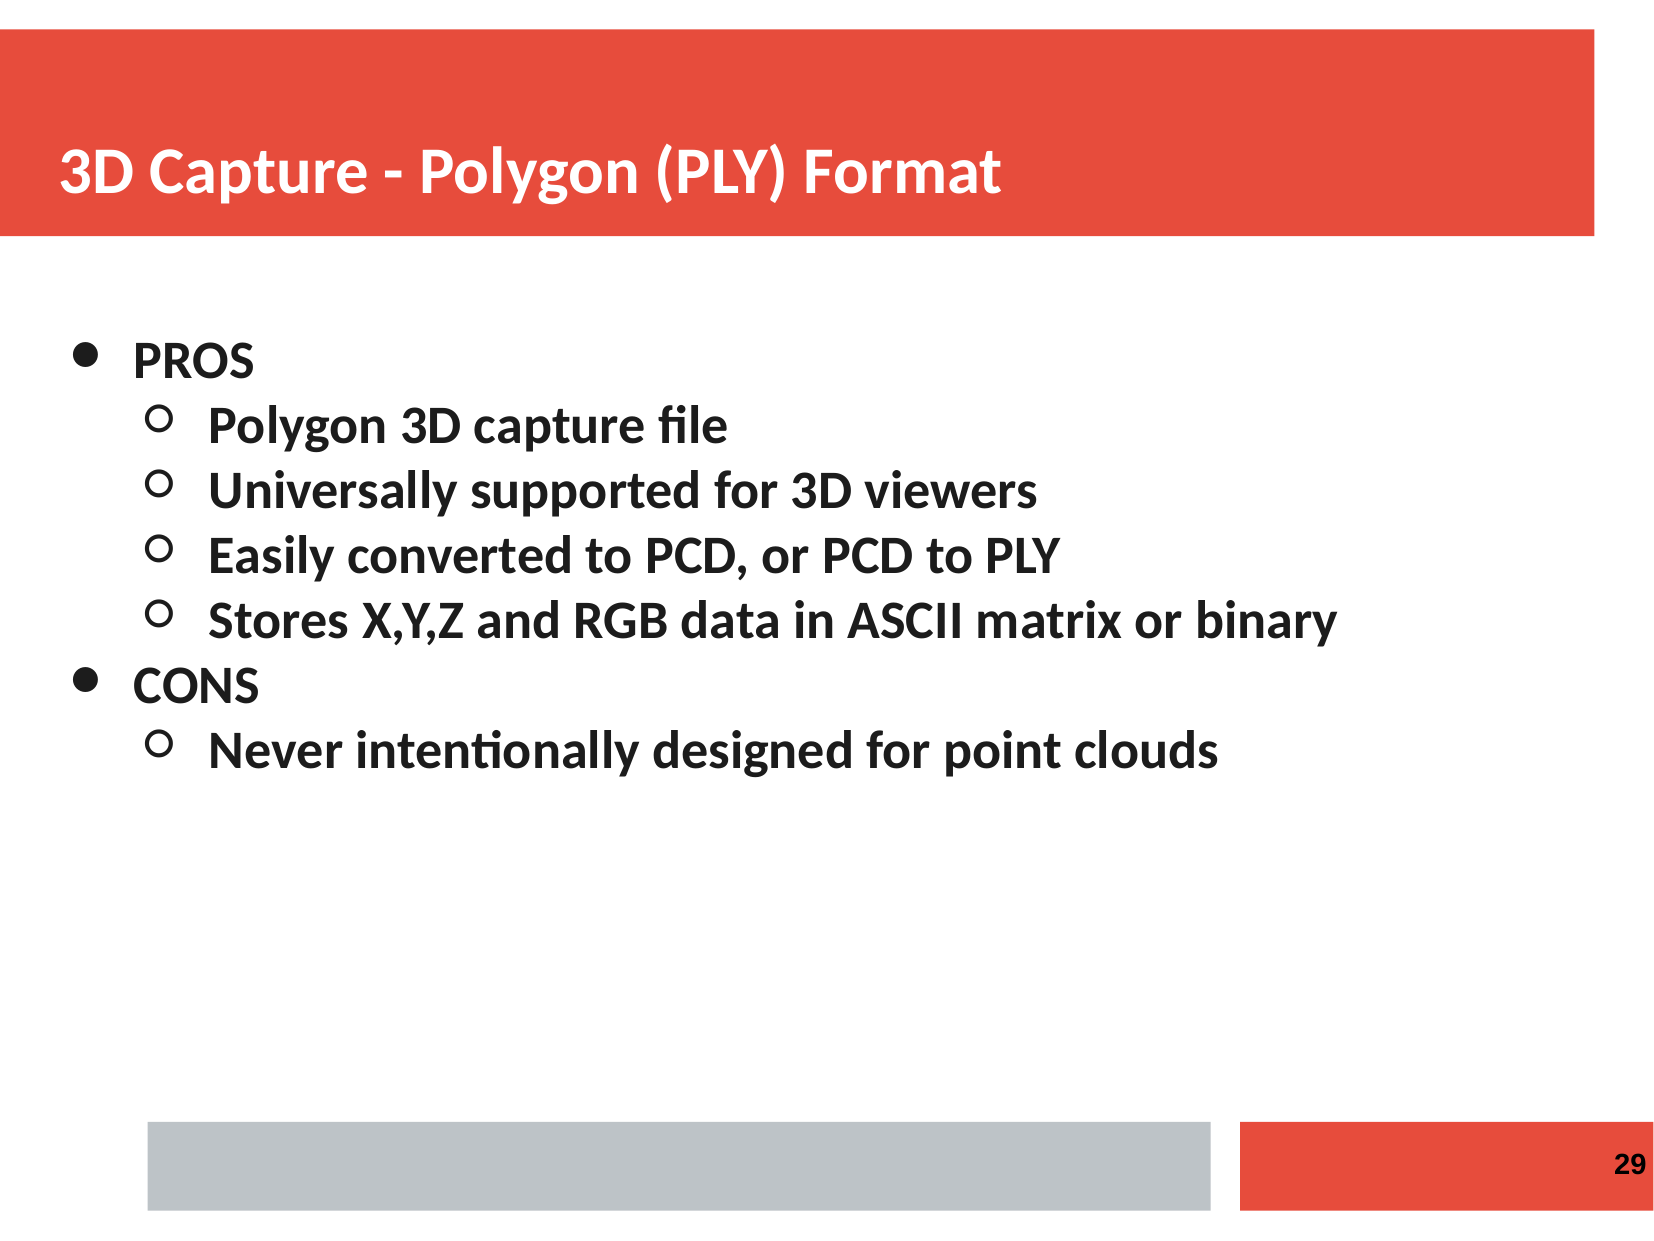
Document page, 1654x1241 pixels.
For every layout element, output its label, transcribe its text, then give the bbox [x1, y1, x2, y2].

slide_number <number> [1547, 1145, 1647, 1241]
text_box 3D Capture - Polygon (PLY) Format [58, 58, 1595, 207]
text_box PROS Polygon 3D capture file Universally supported for 3D viewers Easily converted to PCD, or PCD to PLY Stores X,Y,Z and RGB data in ASCII matrix or binary CONS Never intentionally designed for point clouds [58, 324, 1565, 1093]
